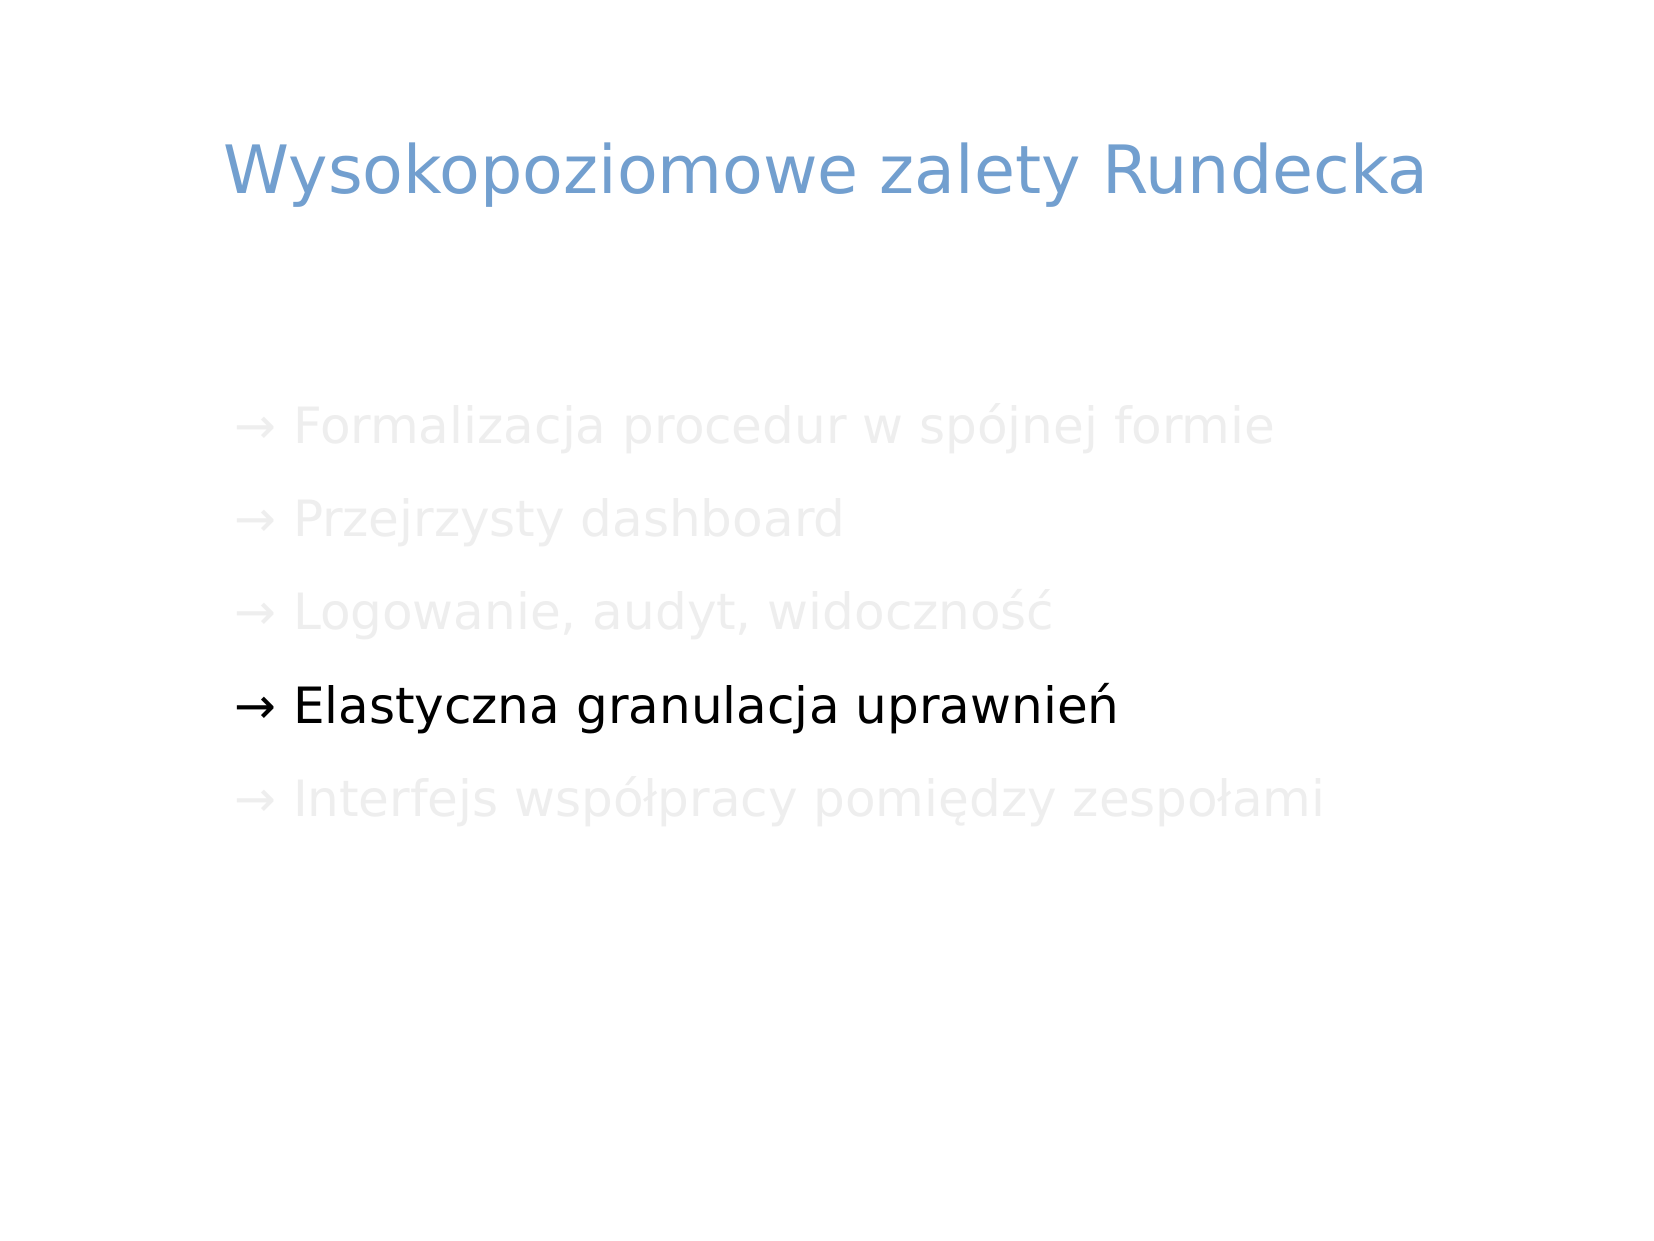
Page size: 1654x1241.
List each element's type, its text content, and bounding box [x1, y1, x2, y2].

text_box Wysokopoziomowe zalety Rundecka [209, 123, 1445, 217]
text_box → Formalizacja procedur w spójnej formie → Przejrzysty dashboard → Logowanie, audyt, widoczność → Elastyczna granulacja uprawnień → Interfejs współpracy pomiędzy zespołami [220, 360, 1342, 901]
